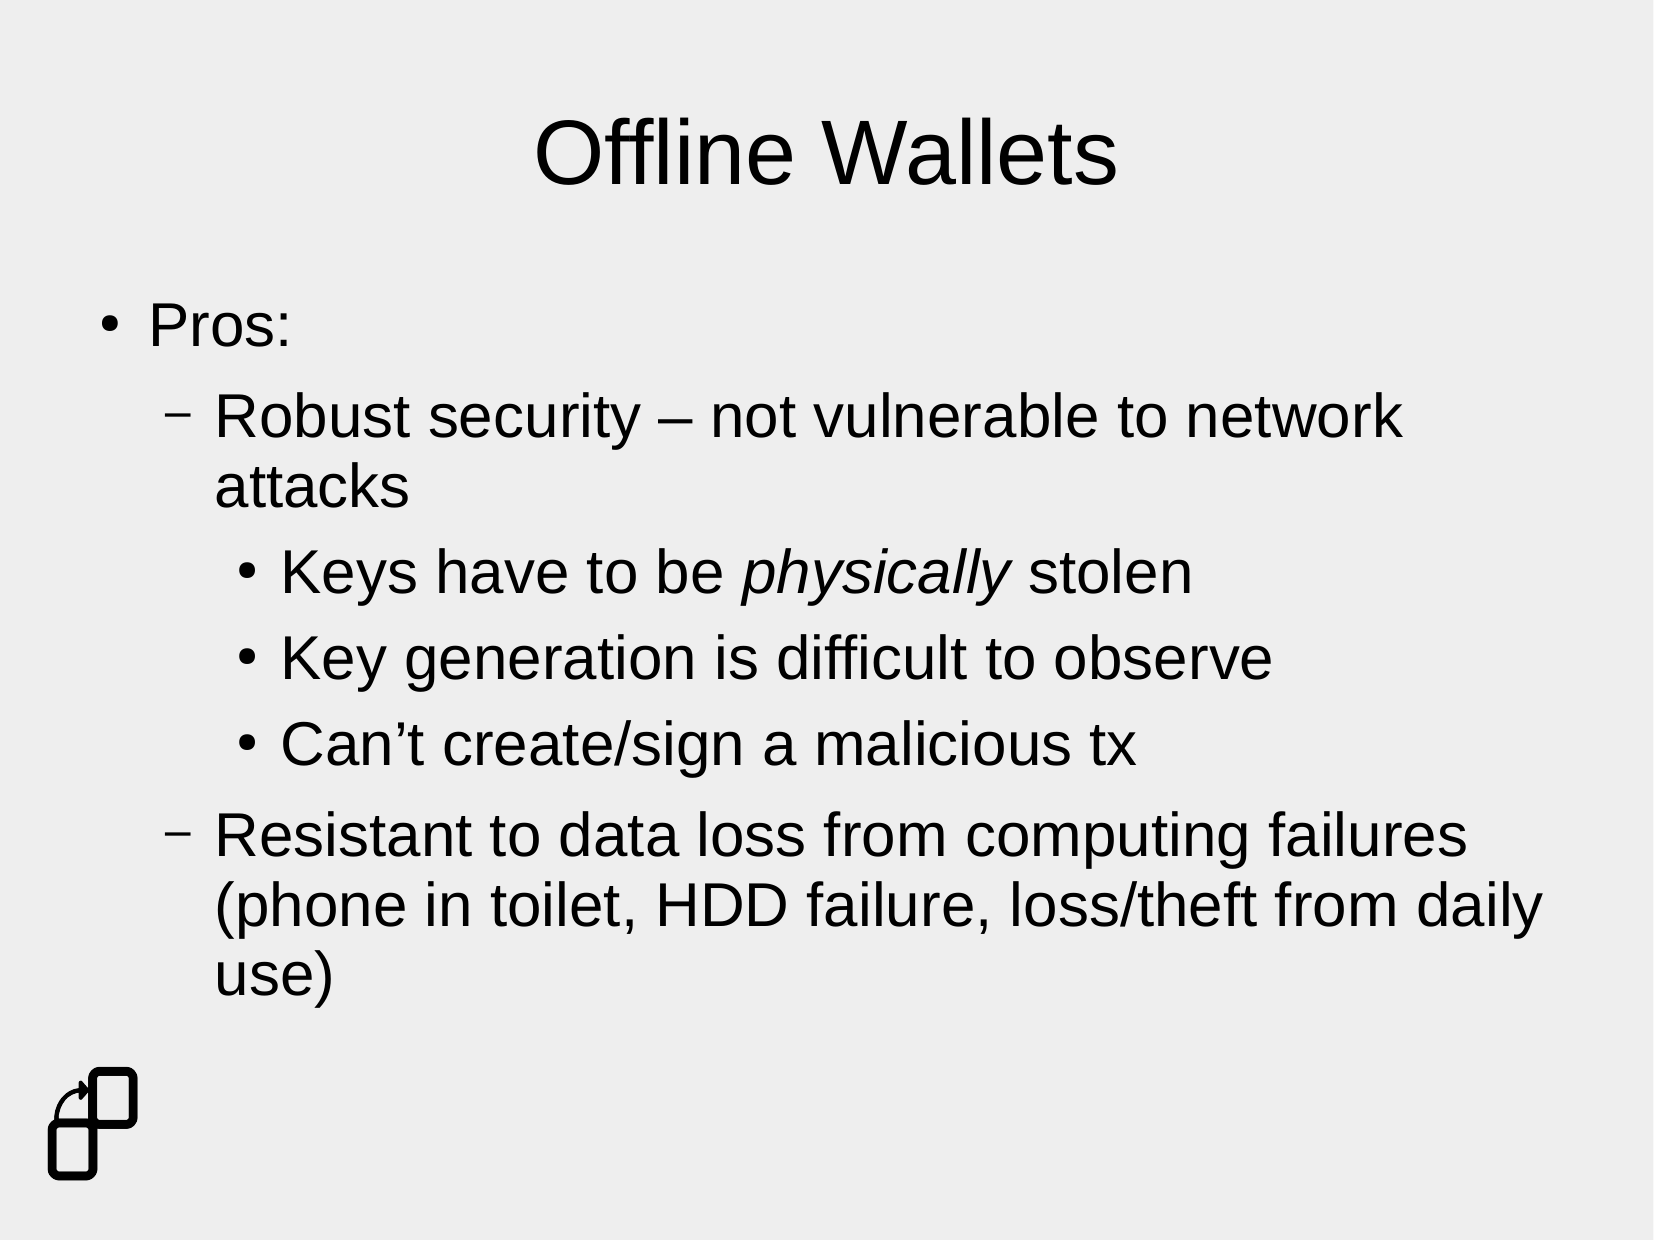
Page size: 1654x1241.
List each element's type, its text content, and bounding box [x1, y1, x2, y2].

picture [30, 1062, 153, 1186]
list Pros: Robust security – not vulnerable to network attacks Keys have to be physically stolen Key generation is difficult to observe Can’t create/sign a malicious tx Resistant to data loss from computing failures (phone in toilet, HDD failure, loss/theft from daily use) [82, 290, 1571, 1010]
title Offline Wallets [82, 49, 1571, 257]
